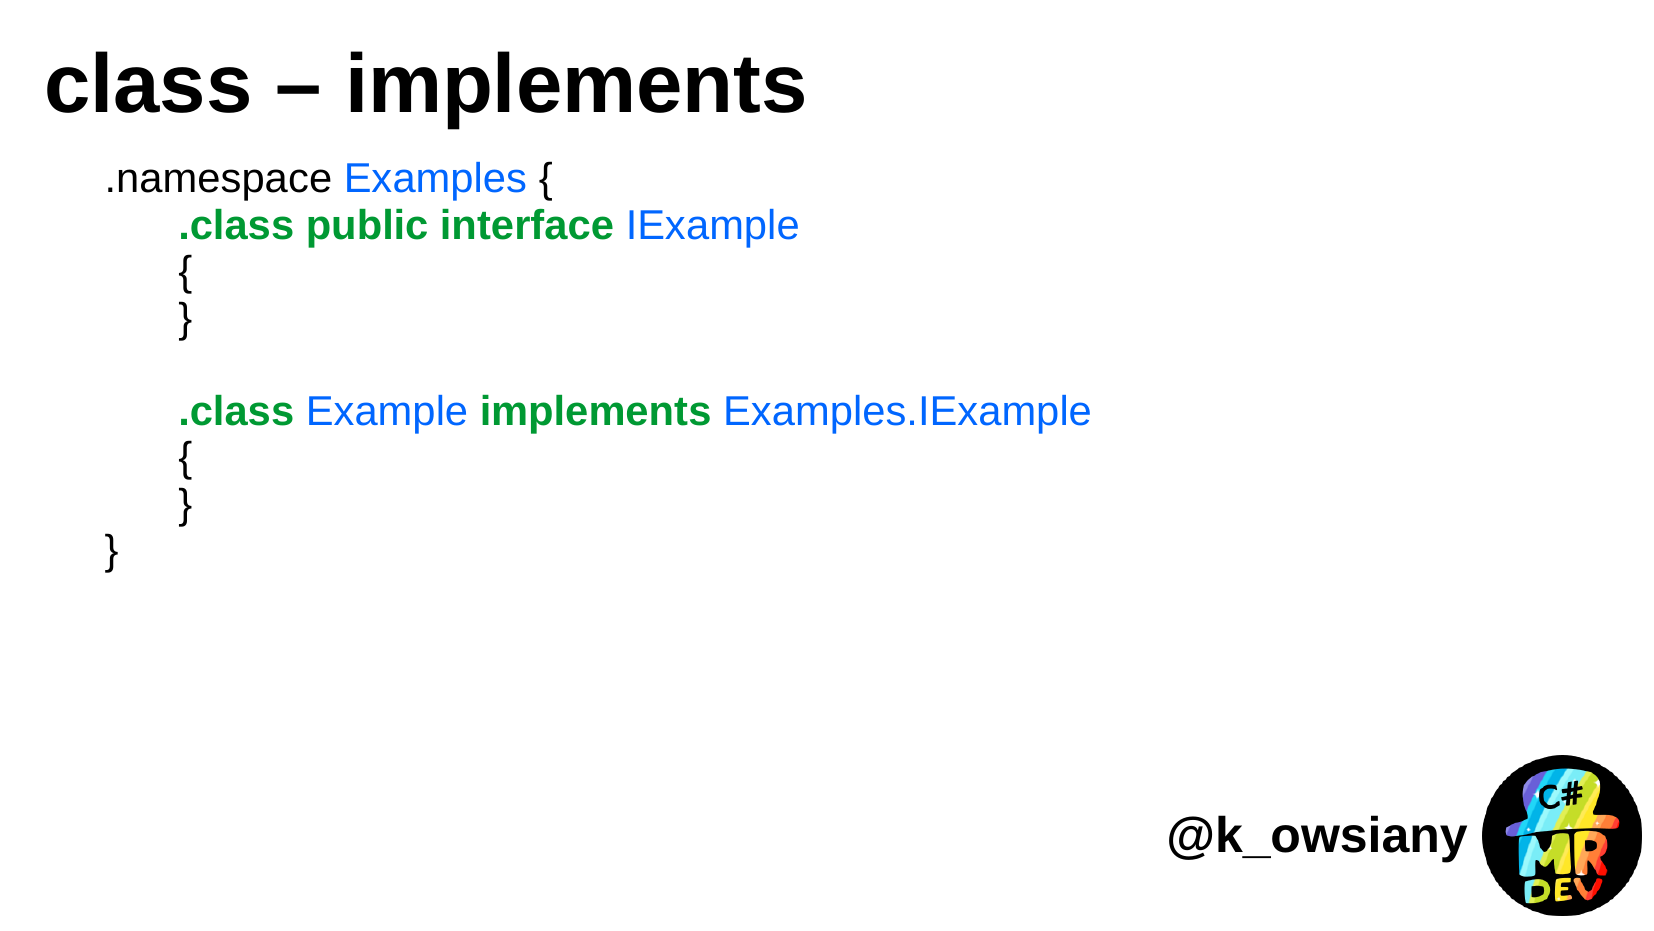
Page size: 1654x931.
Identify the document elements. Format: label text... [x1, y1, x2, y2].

picture [1482, 755, 1642, 916]
text_box class – implements [29, 29, 1607, 148]
text_box .namespace Examples { .class public interface IExample { } .class Example implements Examples.IExample { } } [89, 148, 1518, 851]
